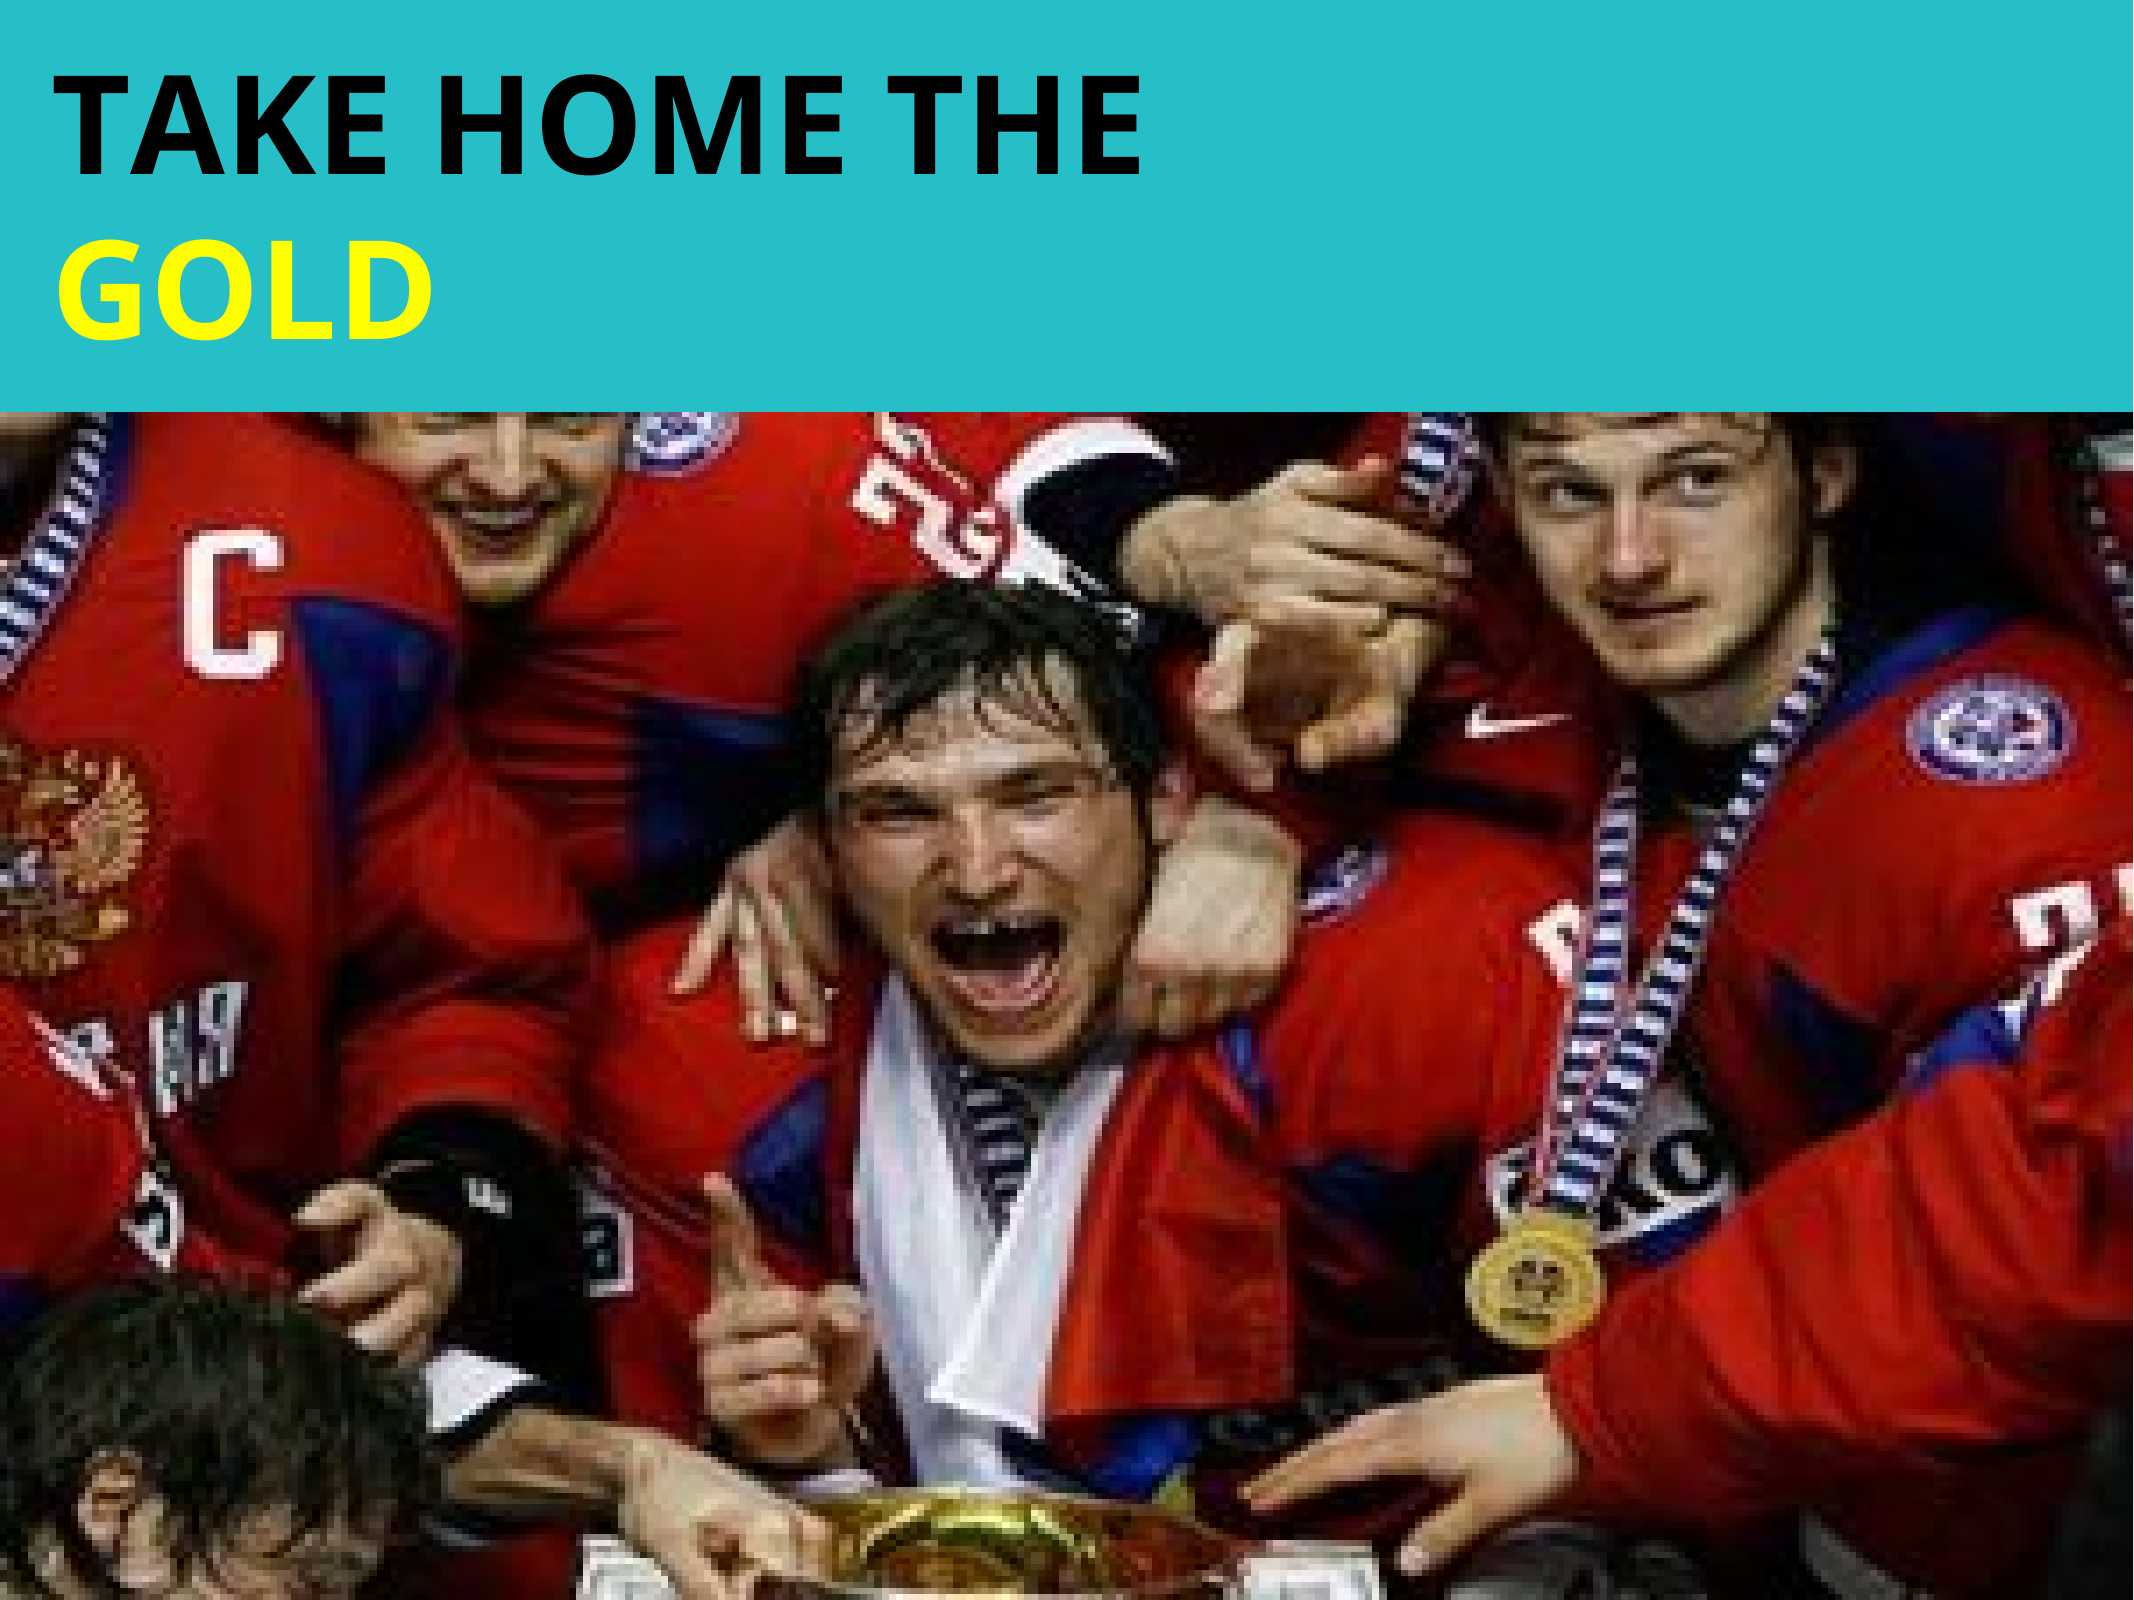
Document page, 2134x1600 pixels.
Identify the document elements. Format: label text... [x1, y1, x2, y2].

text_box TAKE HOME THE GOLD [41, 37, 2134, 412]
picture [0, 412, 2134, 1600]
